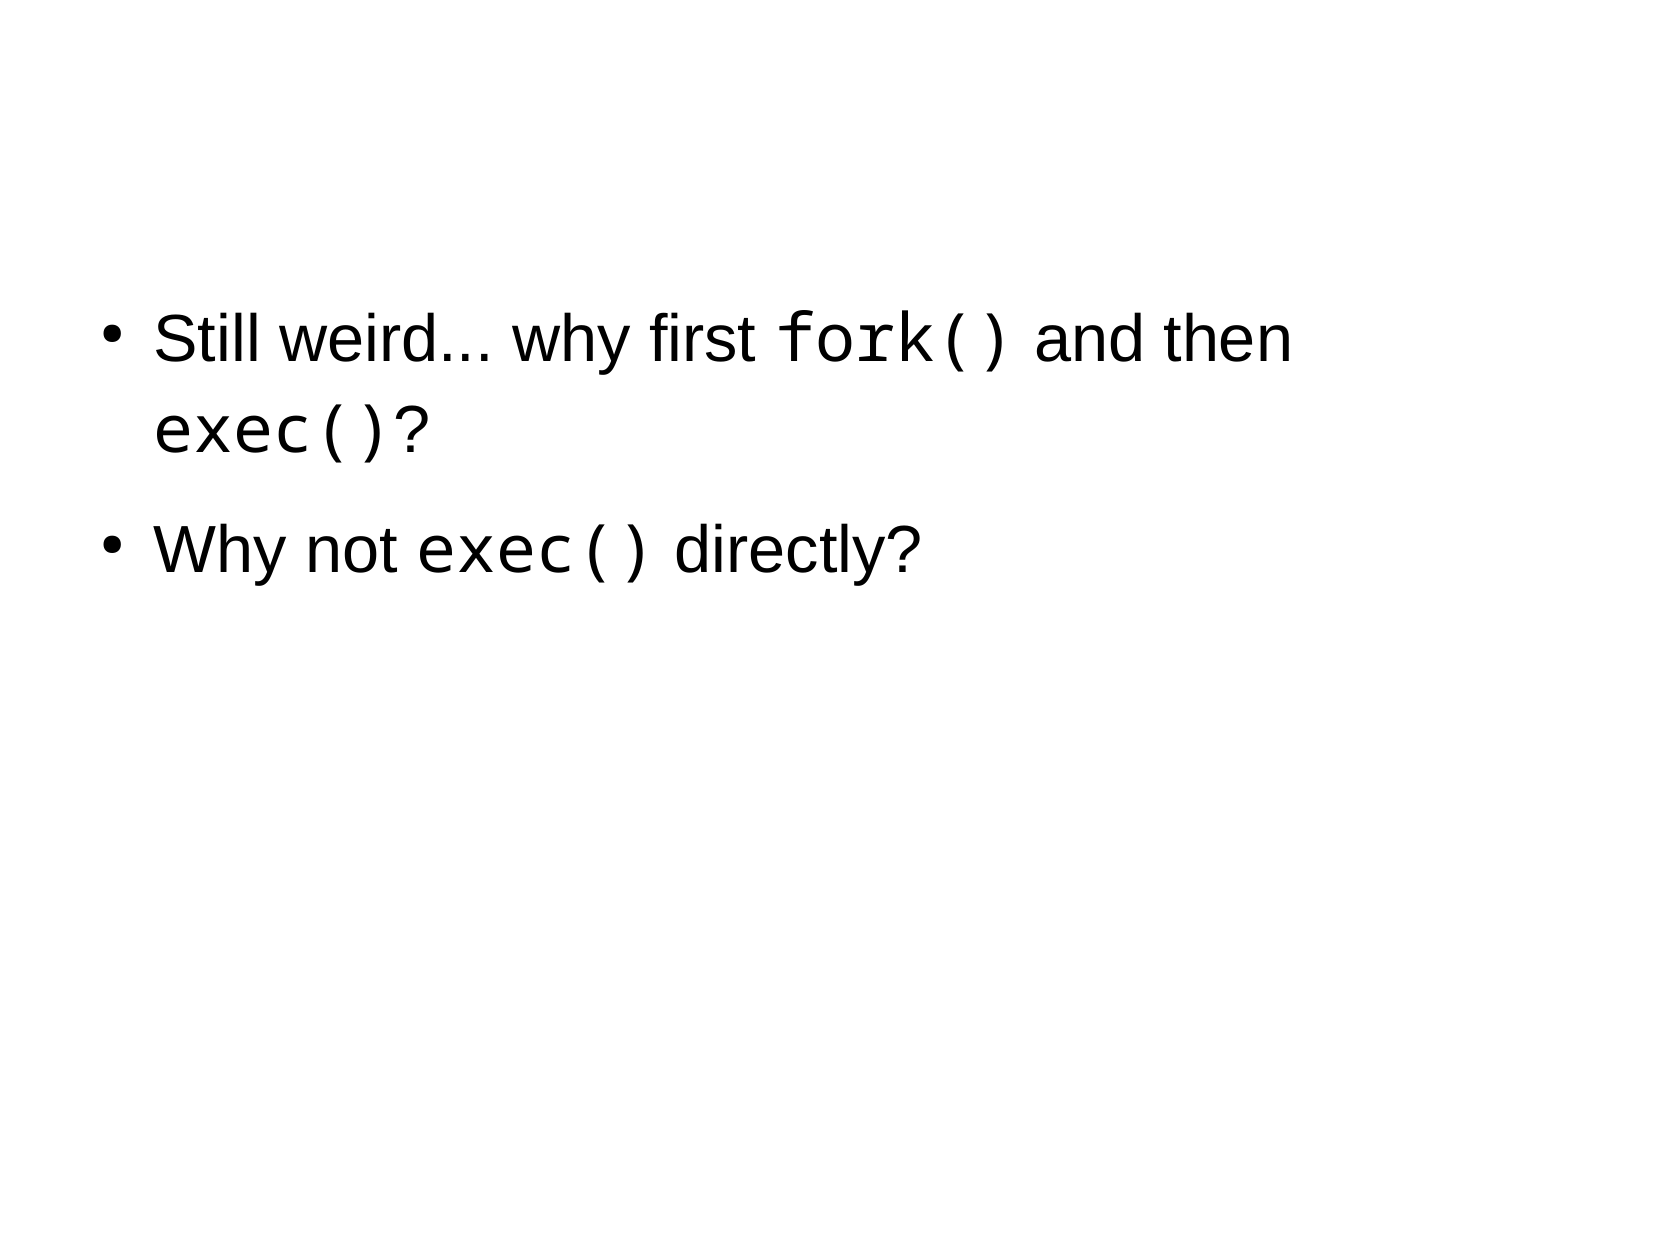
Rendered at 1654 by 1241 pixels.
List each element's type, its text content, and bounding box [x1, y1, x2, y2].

list Still weird... why first fork() and then exec()? Why not exec() directly? [82, 290, 1571, 1010]
